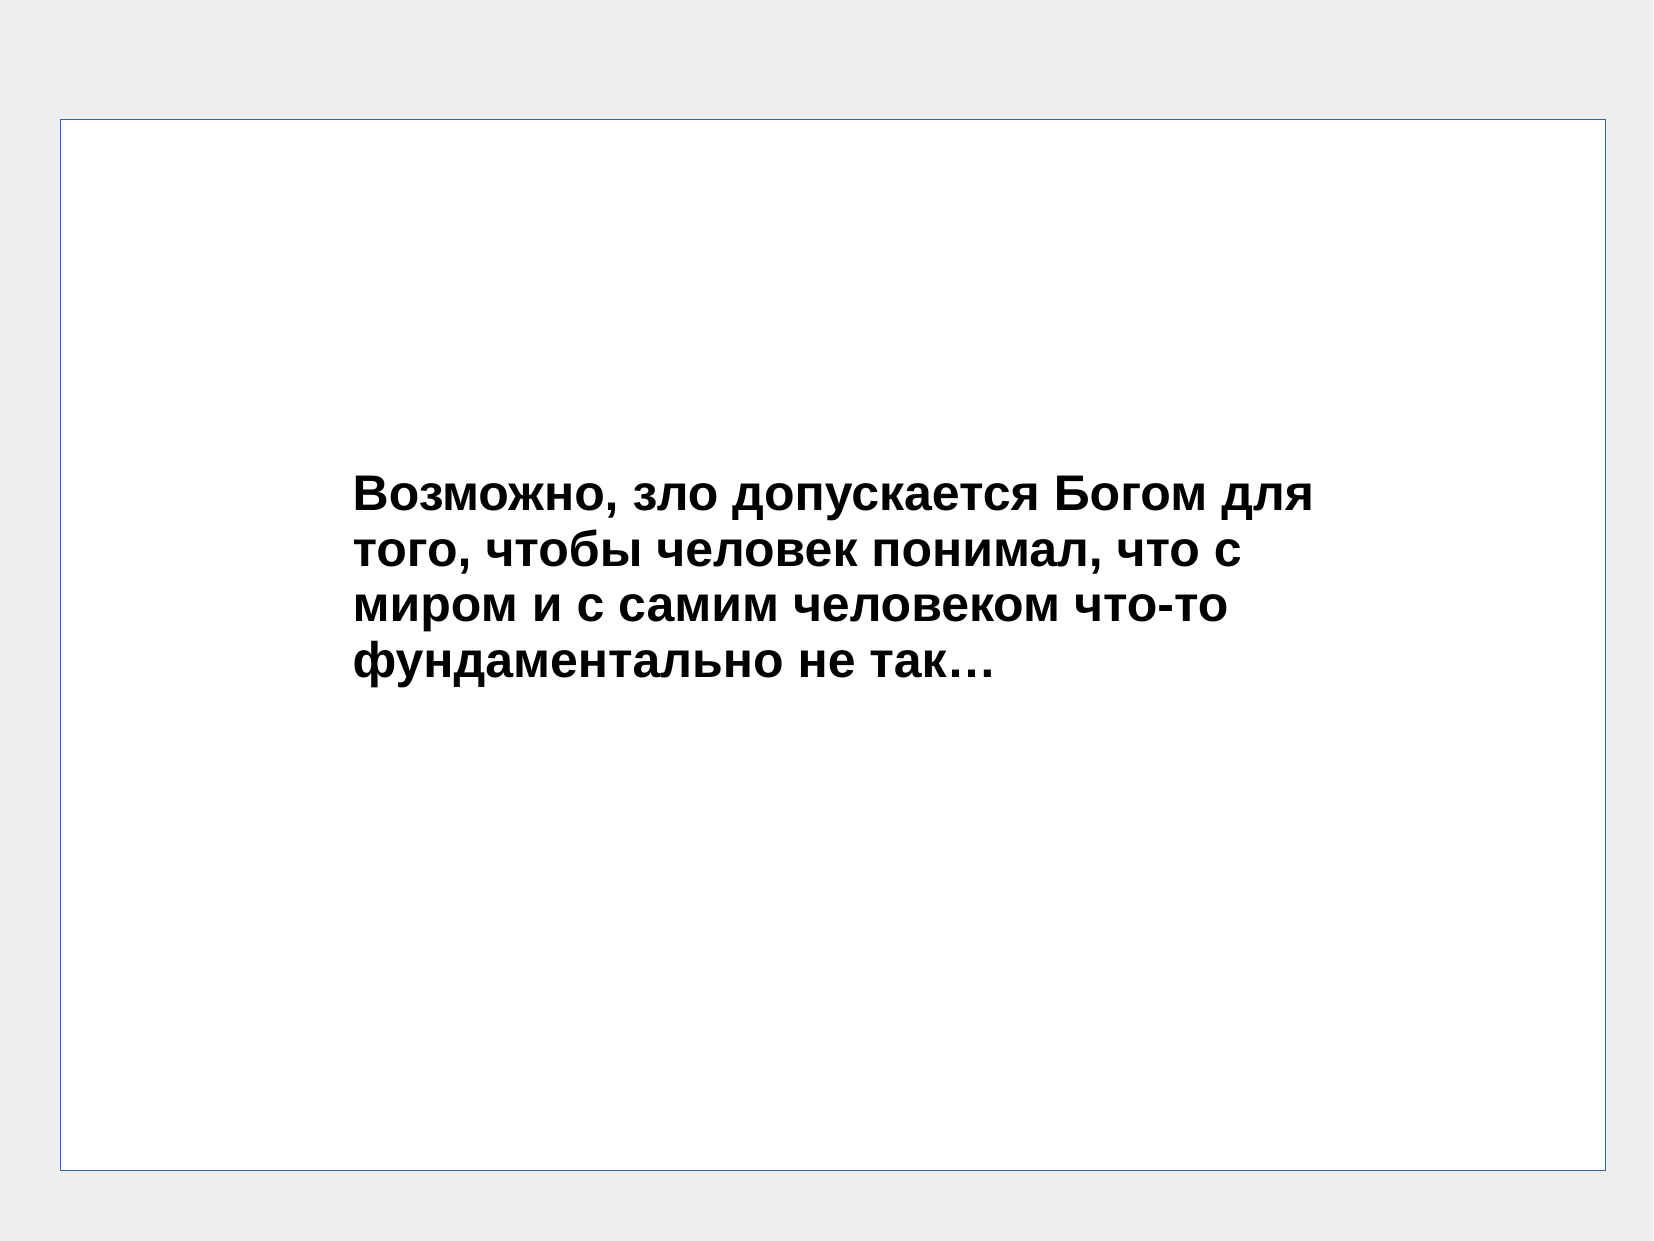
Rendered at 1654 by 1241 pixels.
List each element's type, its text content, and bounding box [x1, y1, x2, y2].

text_box [60, 119, 1606, 1171]
text_box Возможно, зло допускается Богом для того, чтобы человек понимал, что с миром и с самим человеком что-то фундаментально не так… [317, 465, 1414, 716]
